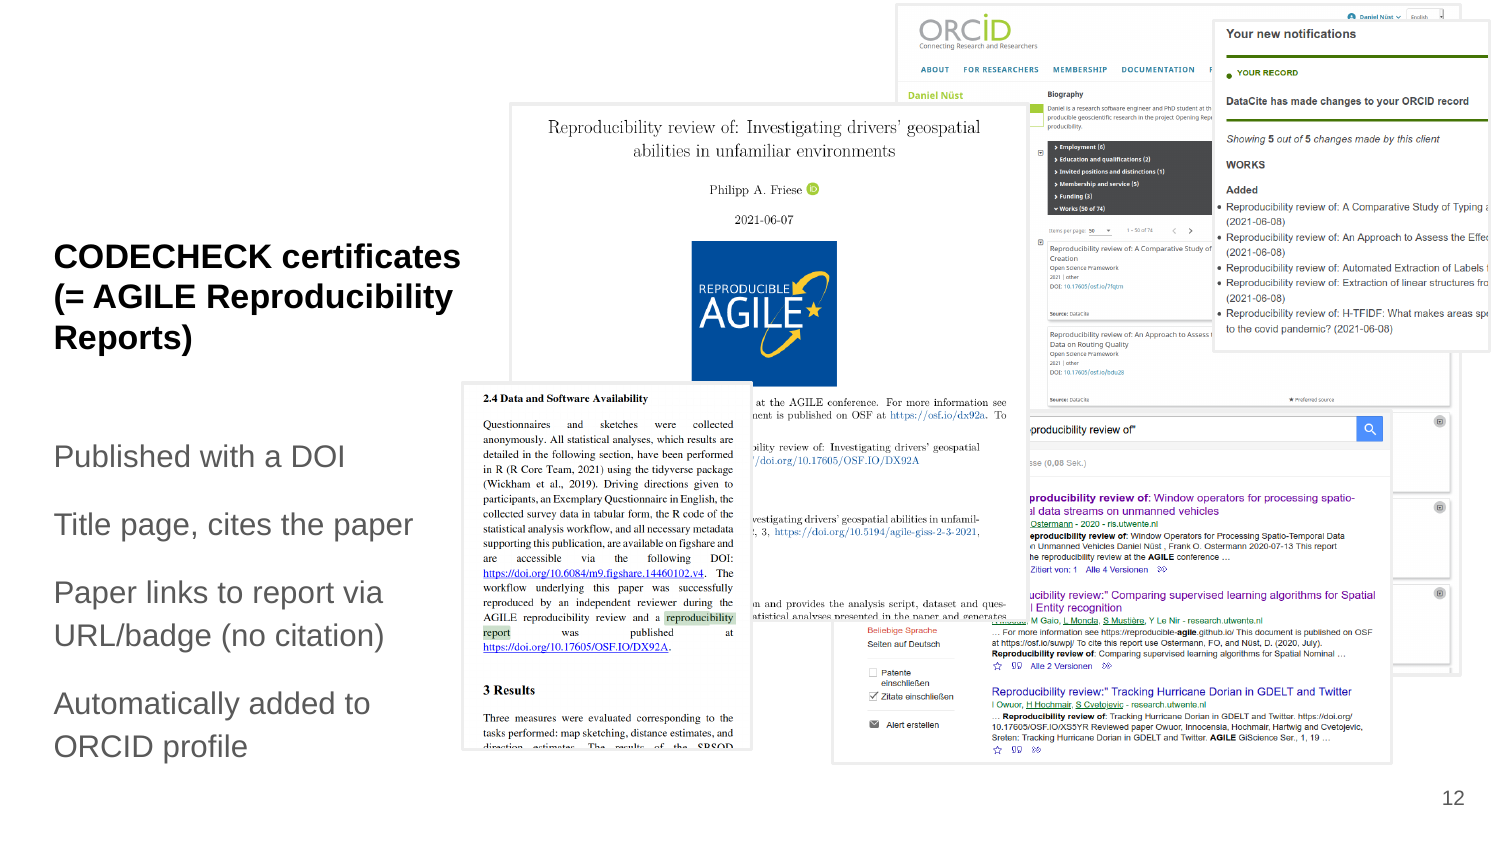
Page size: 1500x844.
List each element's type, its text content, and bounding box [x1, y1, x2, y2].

picture [463, 384, 750, 749]
picture [834, 412, 1390, 762]
picture [511, 105, 1027, 619]
picture [898, 5, 1459, 674]
title CODECHECK certificates (= AGILE Reproducibility Reports) [38, 166, 500, 372]
picture [1214, 21, 1489, 351]
list Published with a DOI Title page, cites the paper Paper links to report via URL/badge (no citation) Automatically added to ORCID profile [38, 415, 440, 807]
slide_number <number> [1389, 764, 1480, 830]
